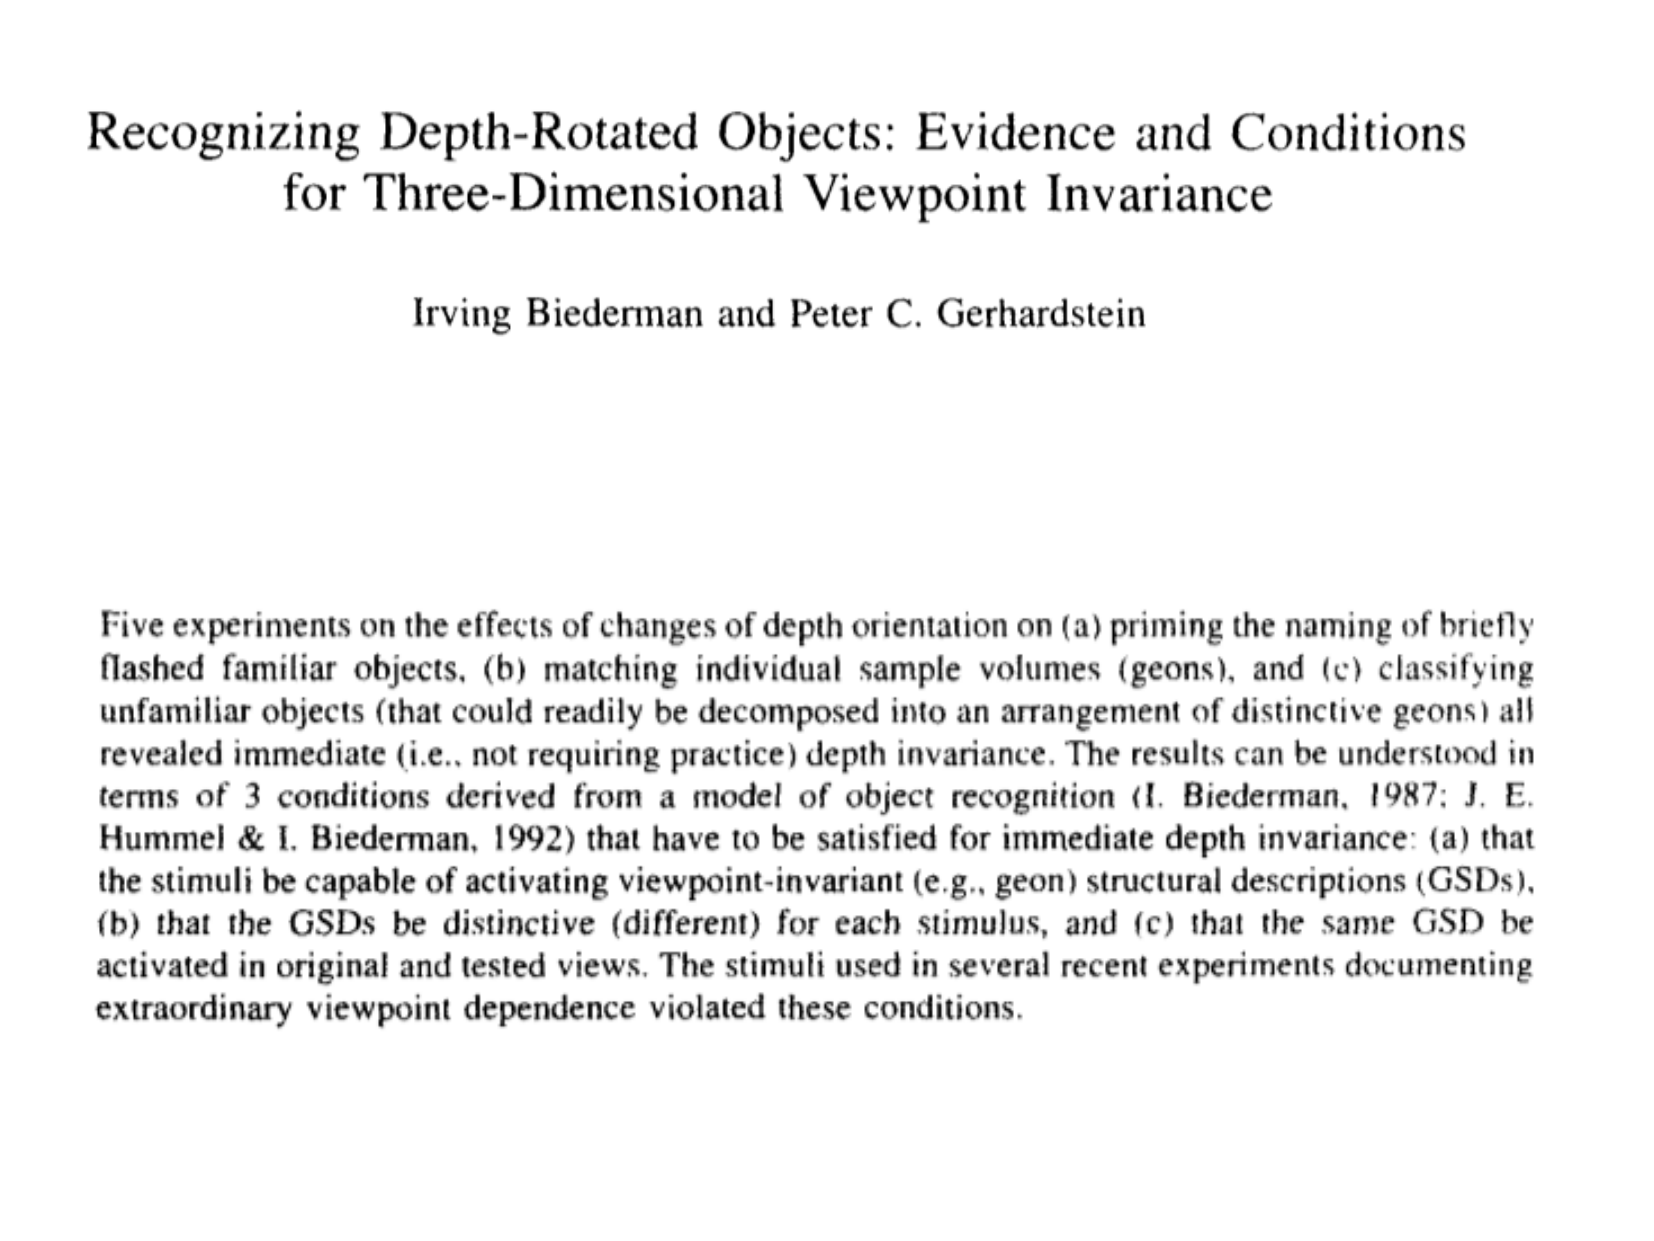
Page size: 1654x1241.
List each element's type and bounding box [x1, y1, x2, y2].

picture [45, 78, 1501, 353]
picture [71, 574, 1572, 1054]
